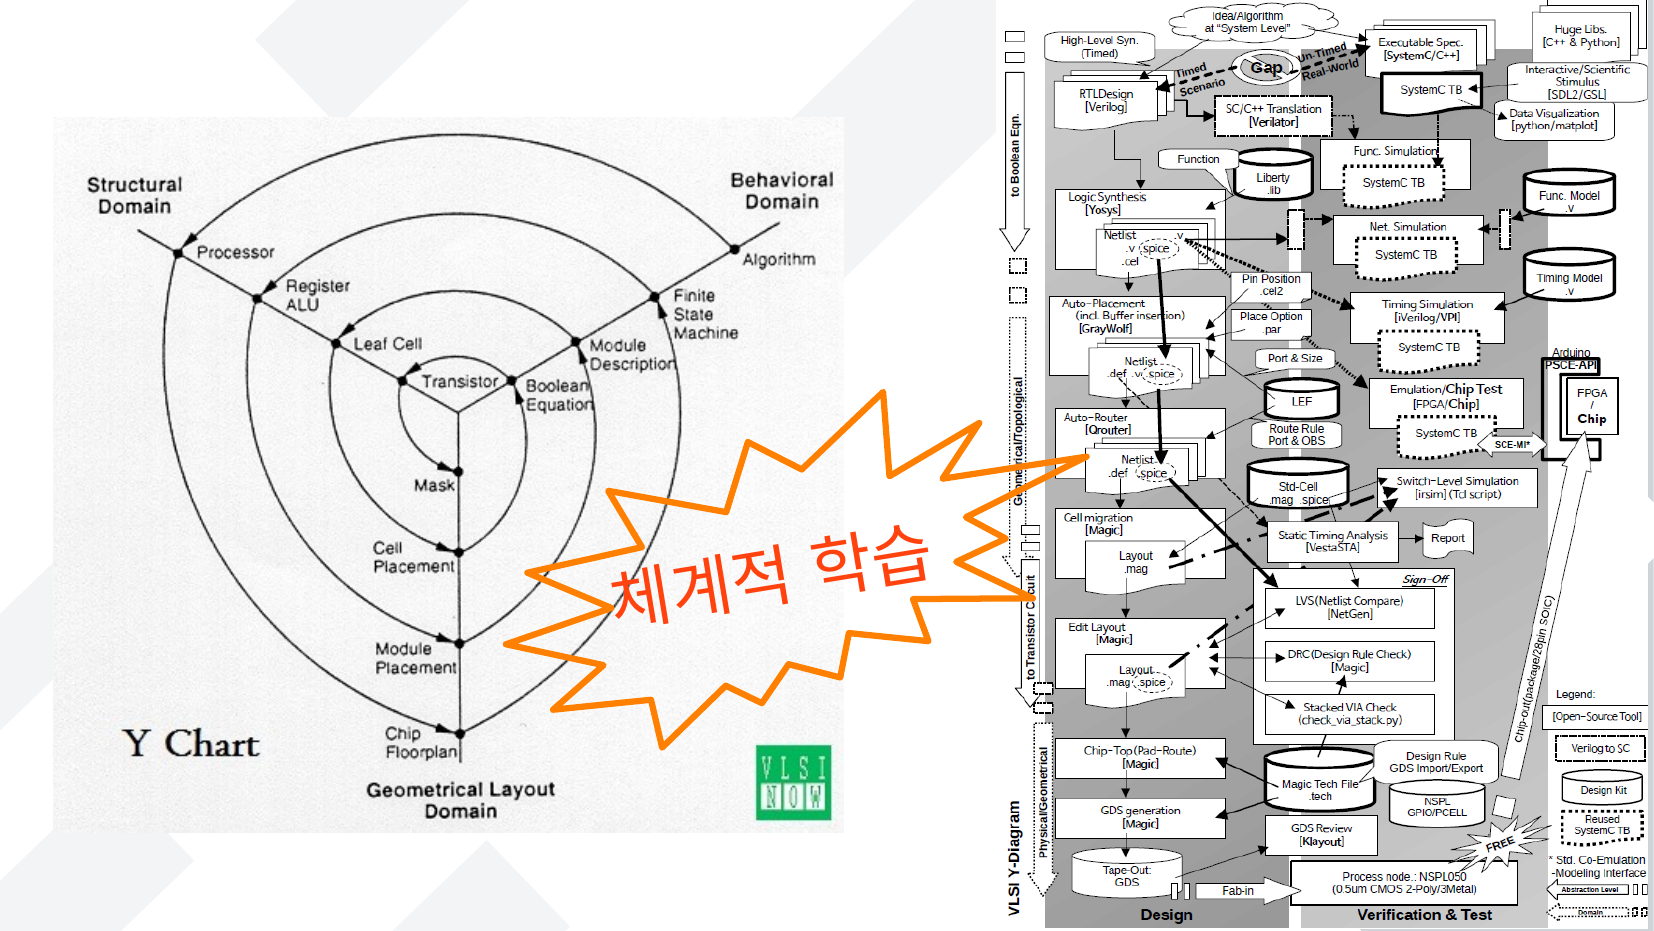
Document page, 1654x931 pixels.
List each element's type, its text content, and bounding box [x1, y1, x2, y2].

text_box 체계적 학습 [505, 391, 1087, 748]
picture [53, 117, 844, 833]
picture [996, 0, 1648, 929]
